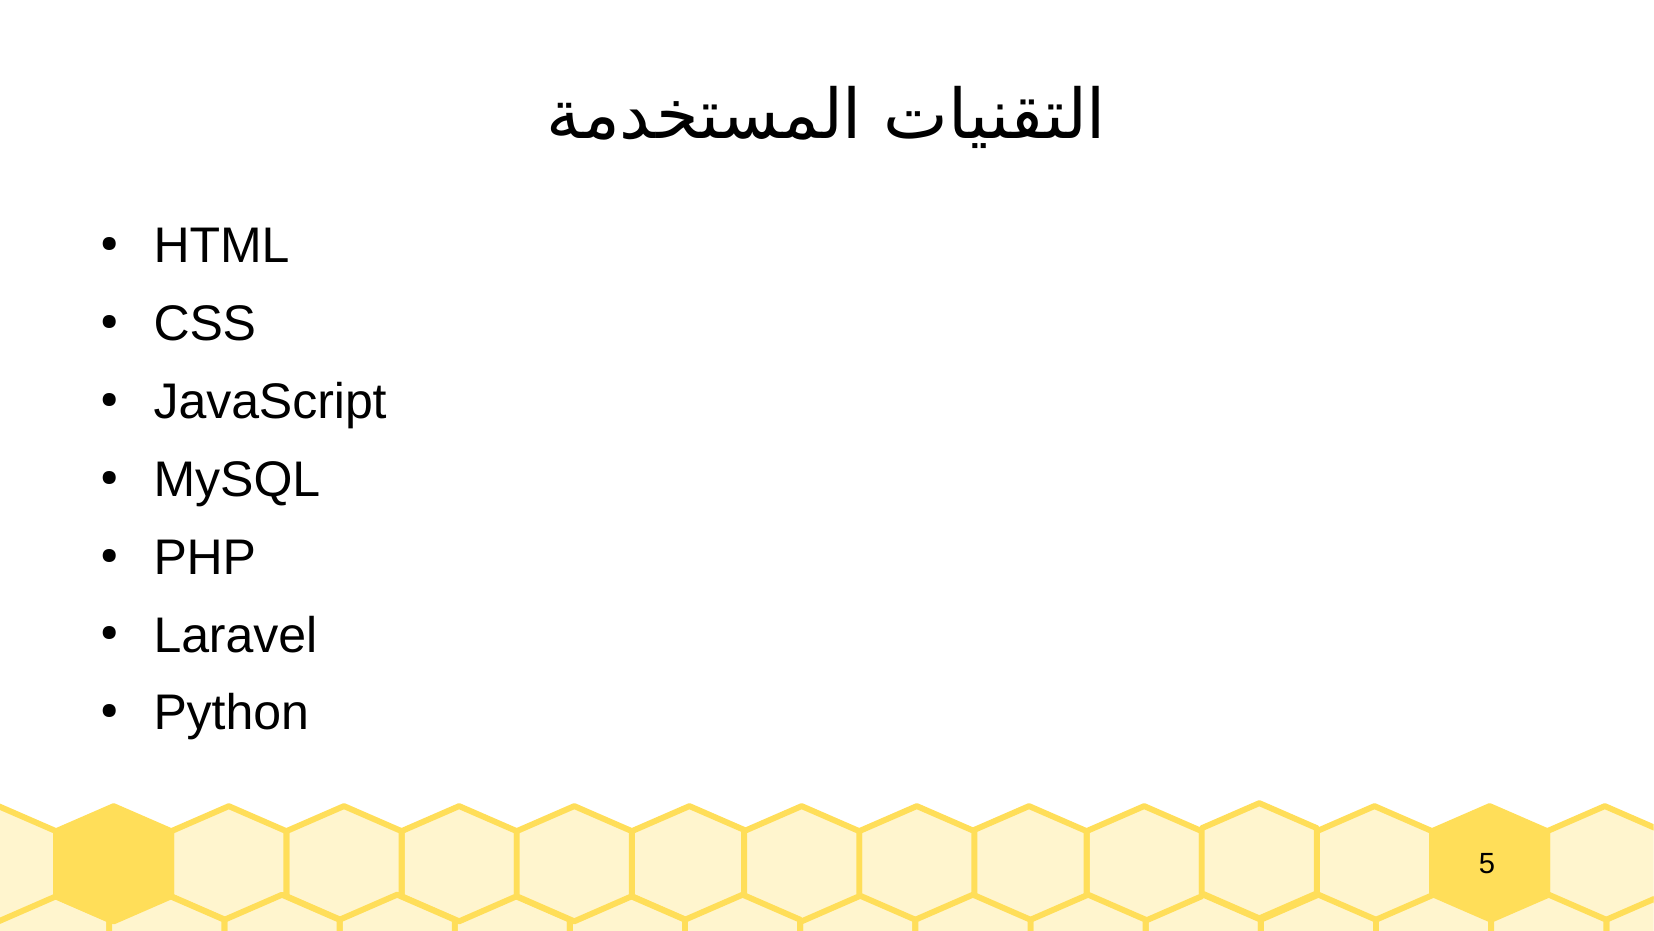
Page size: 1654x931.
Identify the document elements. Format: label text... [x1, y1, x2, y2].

title التقنيات المستخدمة [82, 37, 1571, 193]
list HTML CSS JavaScript MySQL PHP Laravel Python [82, 217, 1571, 758]
